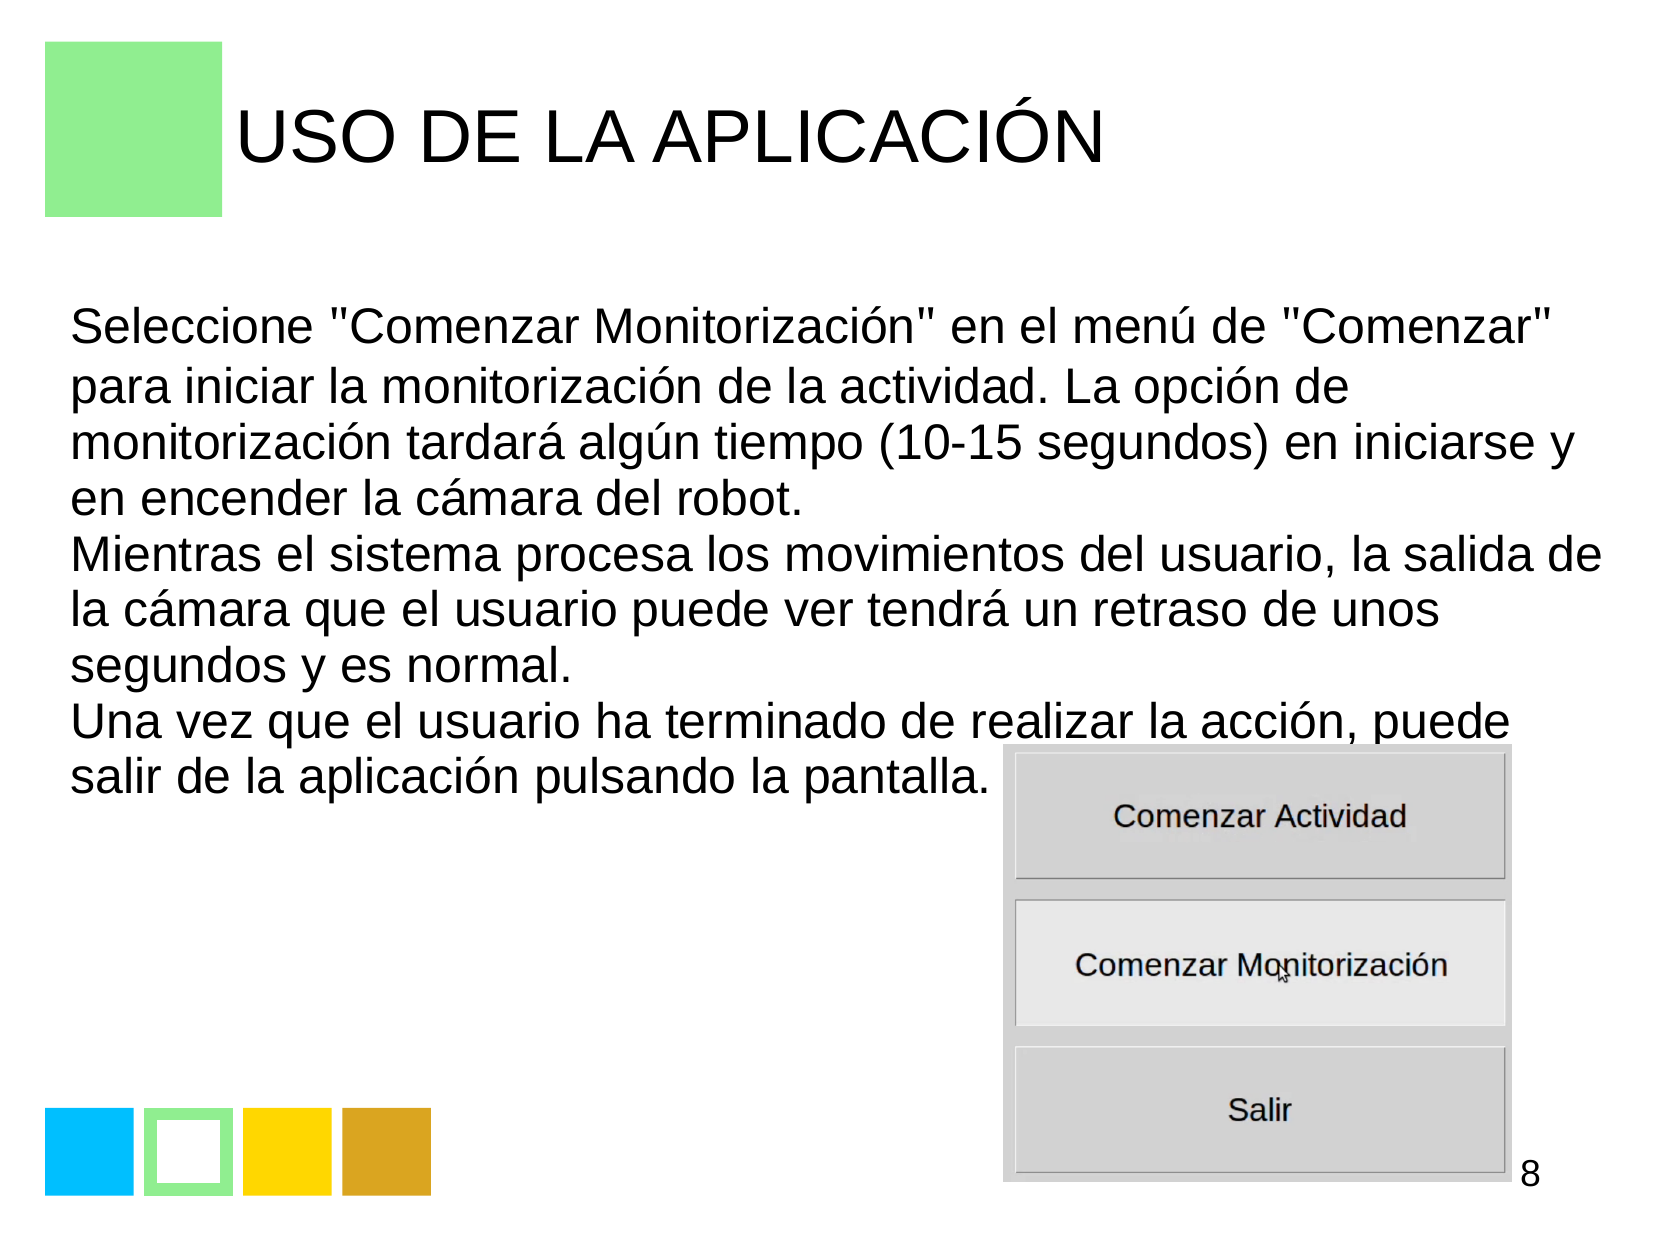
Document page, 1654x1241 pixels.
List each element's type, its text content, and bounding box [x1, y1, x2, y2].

title USO DE LA APLICACIÓN [82, 49, 1571, 213]
picture [1003, 744, 1512, 1182]
subtitle Seleccione "Comenzar Monitorización" en el menú de "Comenzar" para iniciar la monitorización de la actividad. La opción de monitorización tardará algún tiempo (10-15 segundos) en iniciarse y en encender la cámara del robot. Mientras el sistema procesa los movimientos del usuario, la salida de la cámara que el usuario puede ver tendrá un retraso de unos segundos y es normal. Una vez que el usuario ha terminado de realizar la acción, puede salir de la aplicación pulsando la pantalla. [70, 290, 1607, 1010]
text_box <number> [1505, 1145, 1654, 1217]
